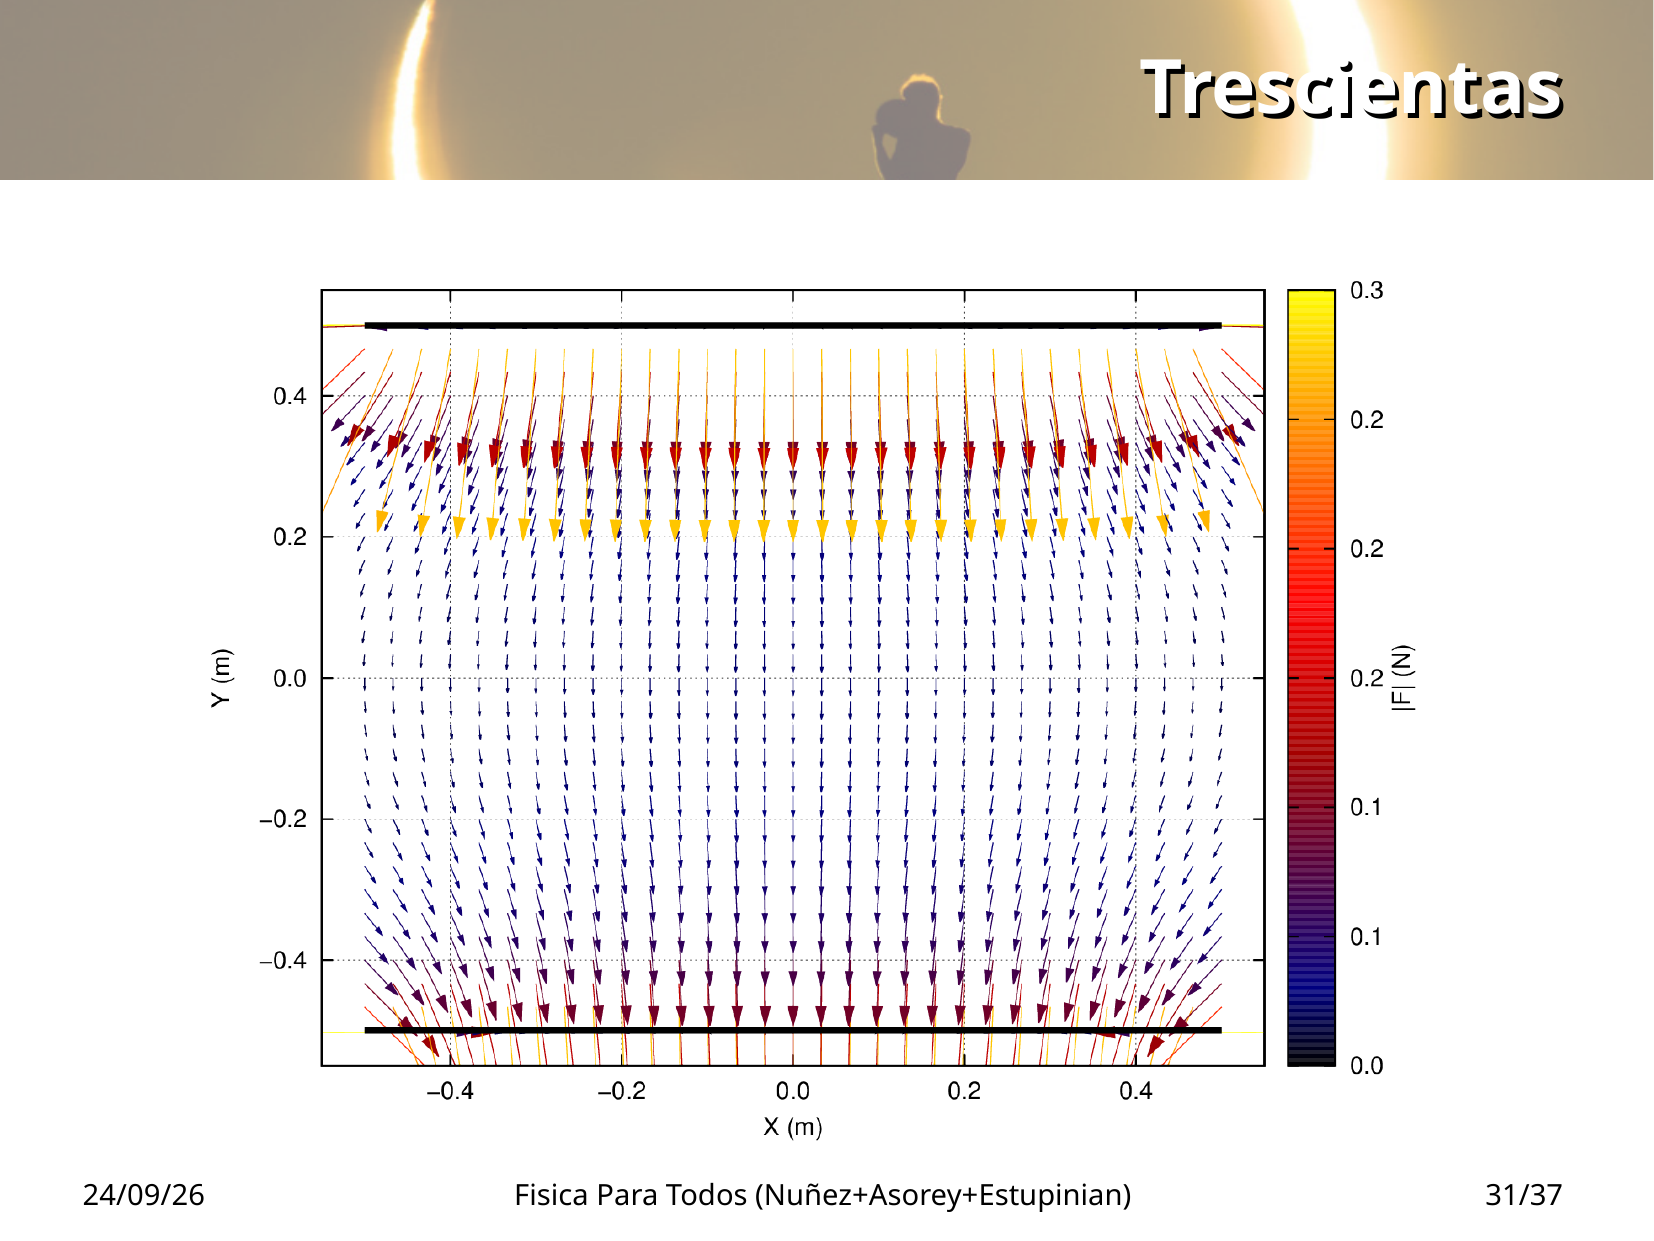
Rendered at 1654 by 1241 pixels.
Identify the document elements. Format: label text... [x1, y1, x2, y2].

picture [0, 0, 1654, 180]
picture [201, 260, 1464, 1144]
title Trescientas [75, 19, 1564, 151]
